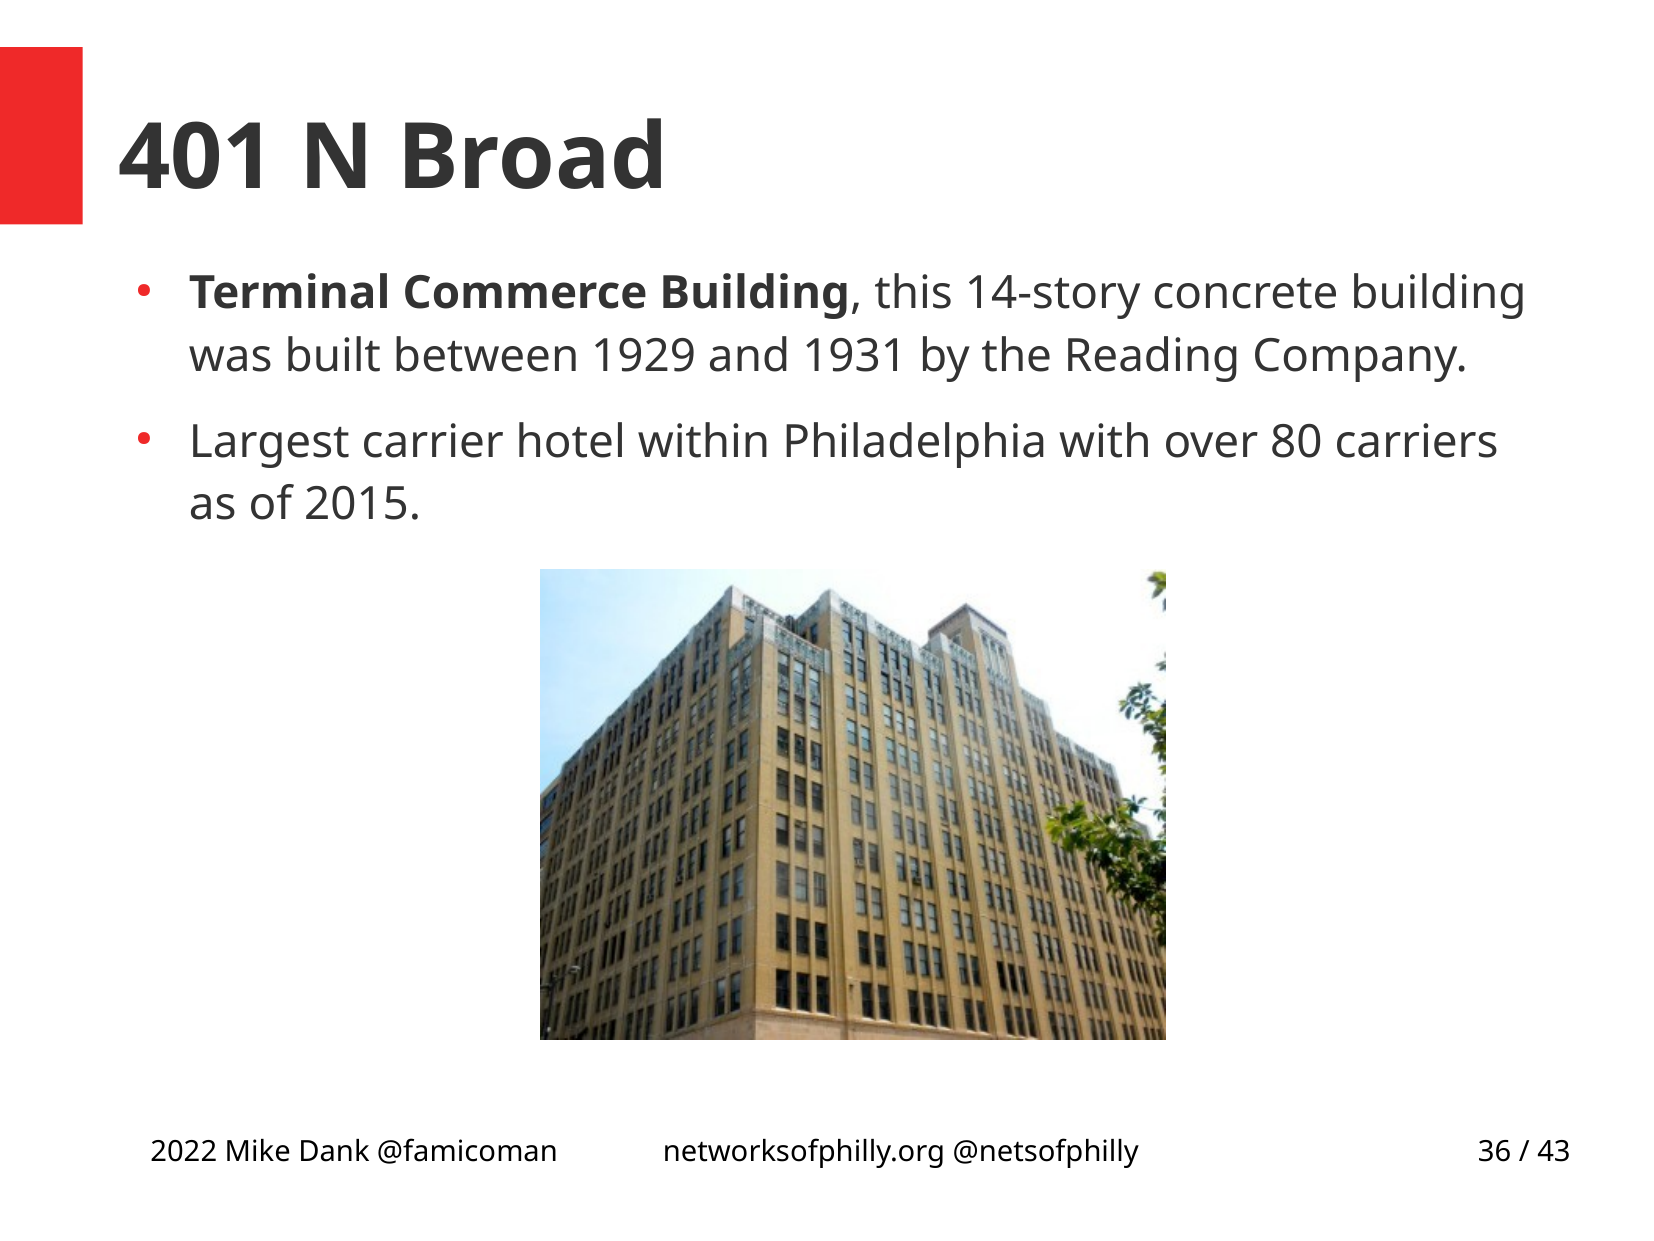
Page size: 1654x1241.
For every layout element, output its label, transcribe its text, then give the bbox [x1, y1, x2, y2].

picture [540, 569, 1166, 1040]
title 401 N Broad [118, 49, 1571, 257]
list Terminal Commerce Building, this 14-story concrete building was built between 1929 and 1931 by the Reading Company. Largest carrier hotel within Philadelphia with over 80 carriers as of 2015. [118, 259, 1536, 980]
